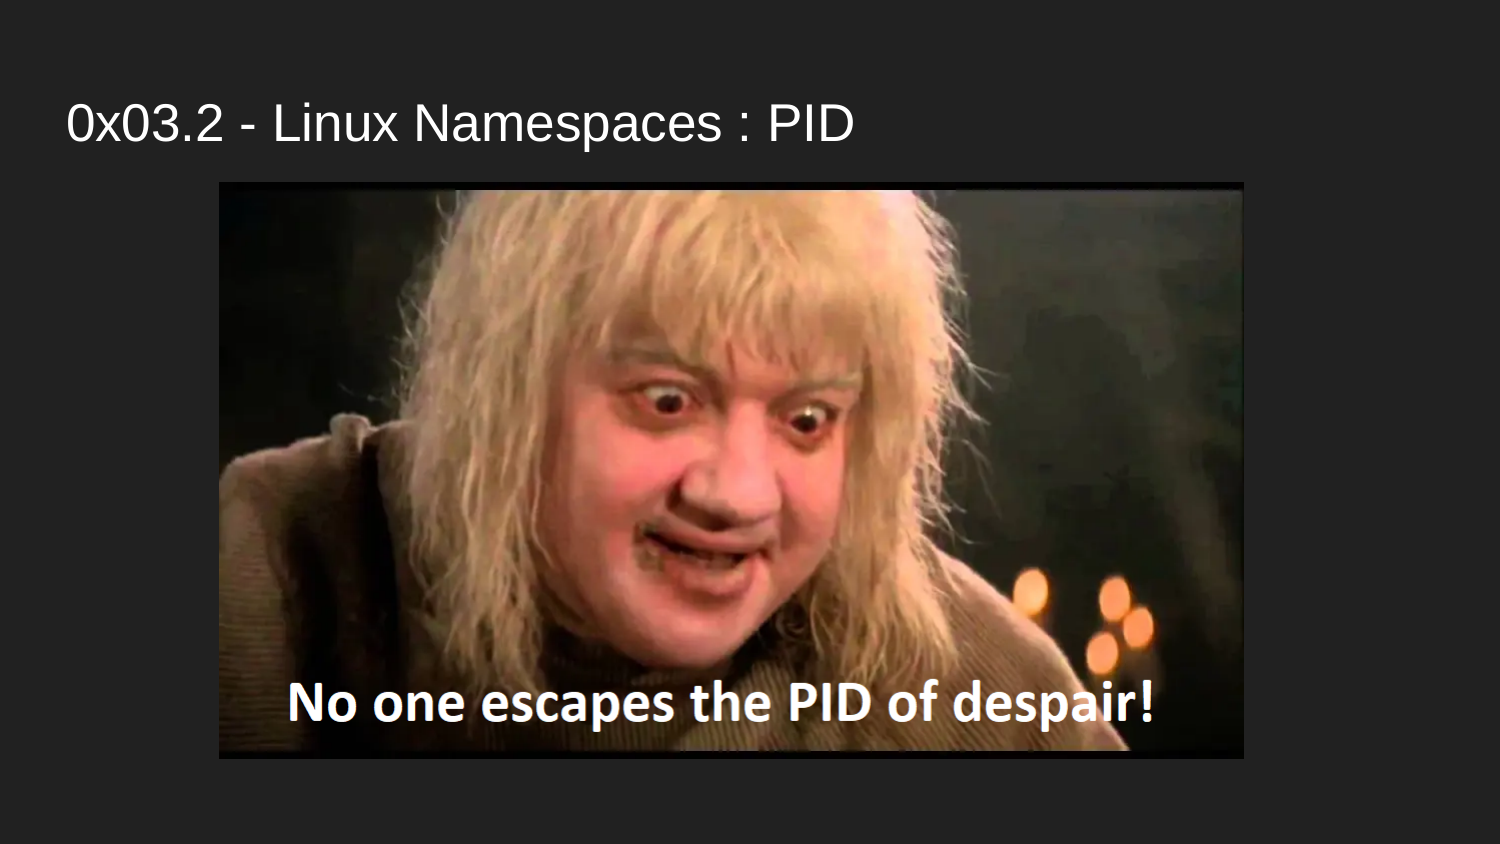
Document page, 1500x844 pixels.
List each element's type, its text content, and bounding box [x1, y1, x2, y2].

title 0x03.2 - Linux Namespaces : PID [51, 72, 1449, 167]
picture [219, 182, 1244, 759]
